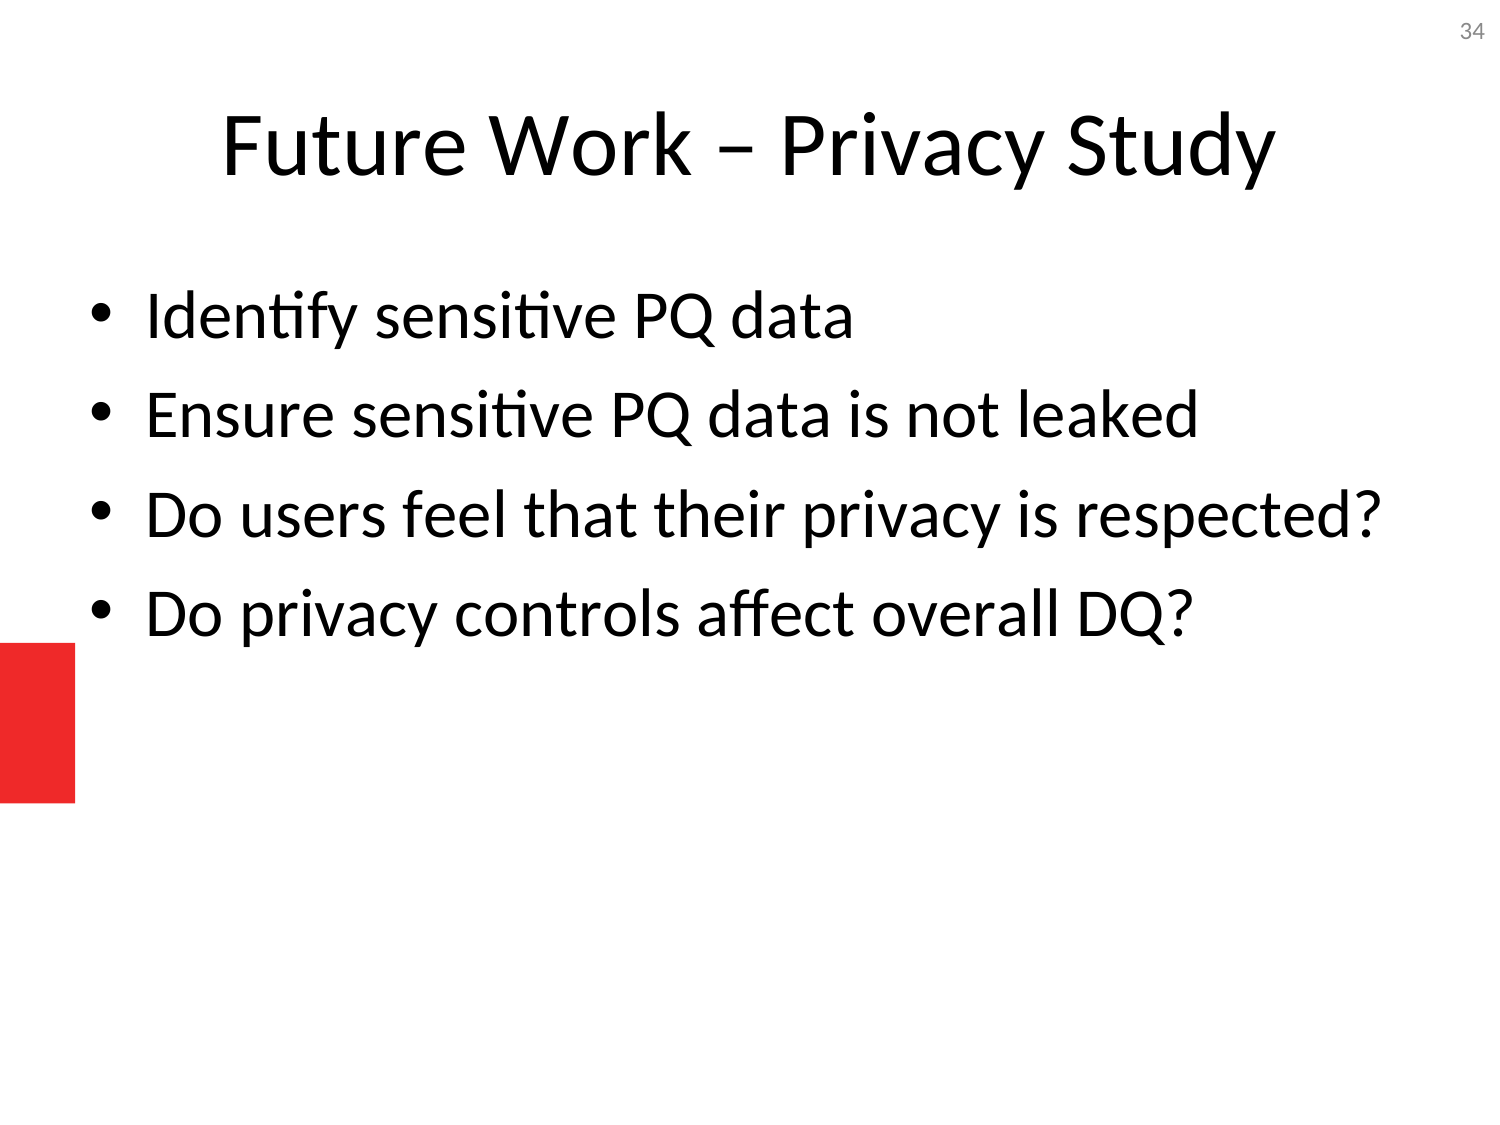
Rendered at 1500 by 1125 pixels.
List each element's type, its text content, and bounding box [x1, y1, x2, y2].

text_box Future Work – Privacy Study [75, 45, 1426, 233]
text_box <number> [1149, 0, 1500, 60]
text_box Identify sensitive PQ data Ensure sensitive PQ data is not leaked Do users feel that their privacy is respected? Do privacy controls affect overall DQ? [75, 262, 1426, 1005]
